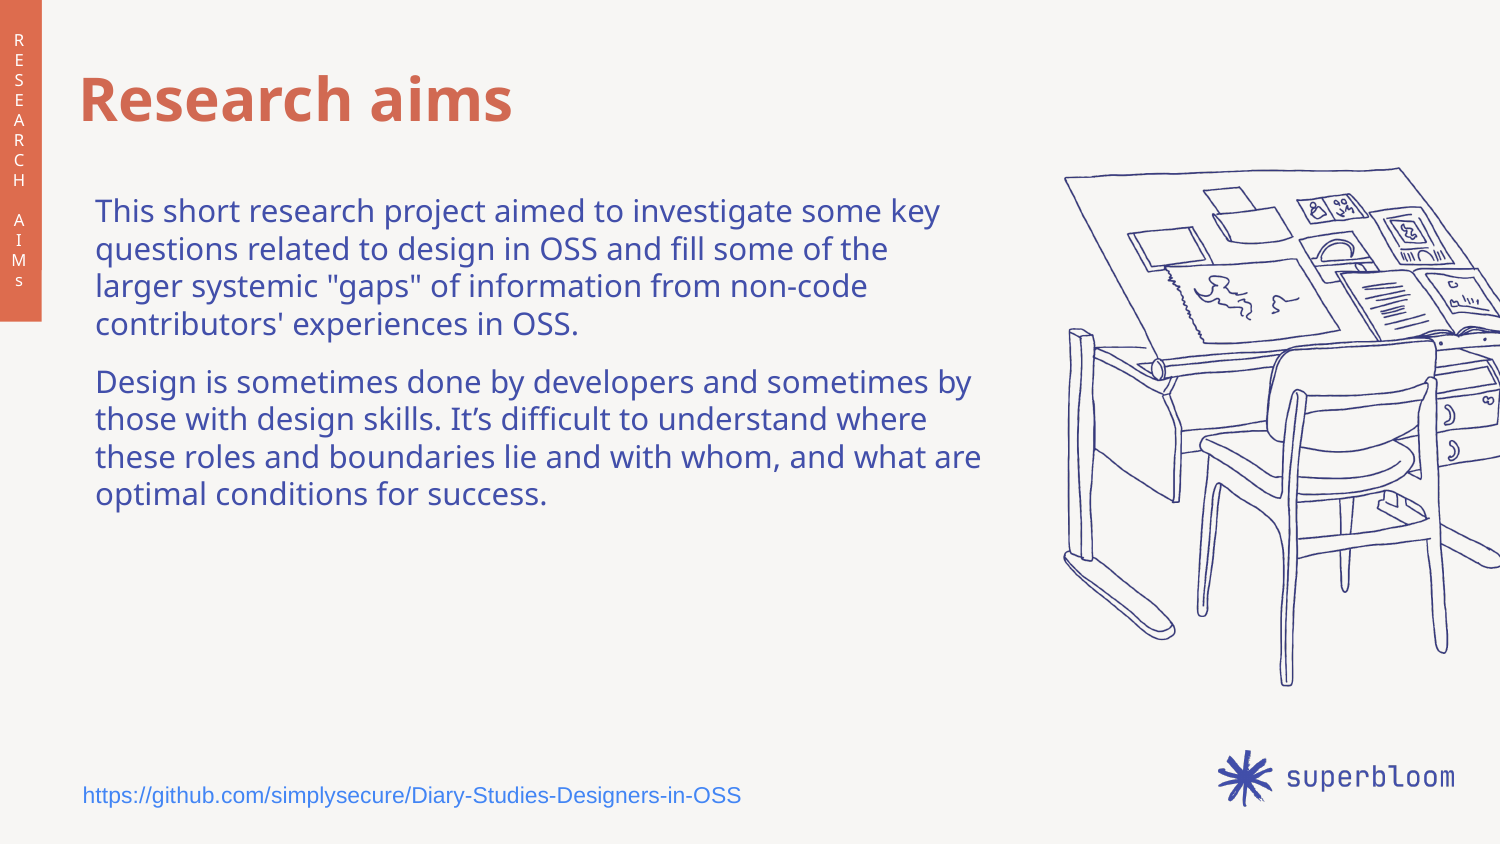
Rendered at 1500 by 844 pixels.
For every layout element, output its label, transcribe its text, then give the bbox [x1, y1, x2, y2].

text_box Research aims [3, 0, 1500, 191]
picture [999, 125, 1500, 807]
text_box https://github.com/simplysecure/Diary-Studies-Designers-in-OSS [67, 765, 786, 824]
text_box R E S E A R C H A I M s [0, 30, 39, 307]
text_box [0, 191, 42, 322]
text_box This short research project aimed to investigate some key questions related to design in OSS and fill some of the larger systemic "gaps" of information from non-code contributors' experiences in OSS. Design is sometimes done by developers and sometimes by those with design skills. It’s difficult to understand where these roles and boundaries lie and with whom, and what are optimal conditions for success. [80, 176, 999, 661]
